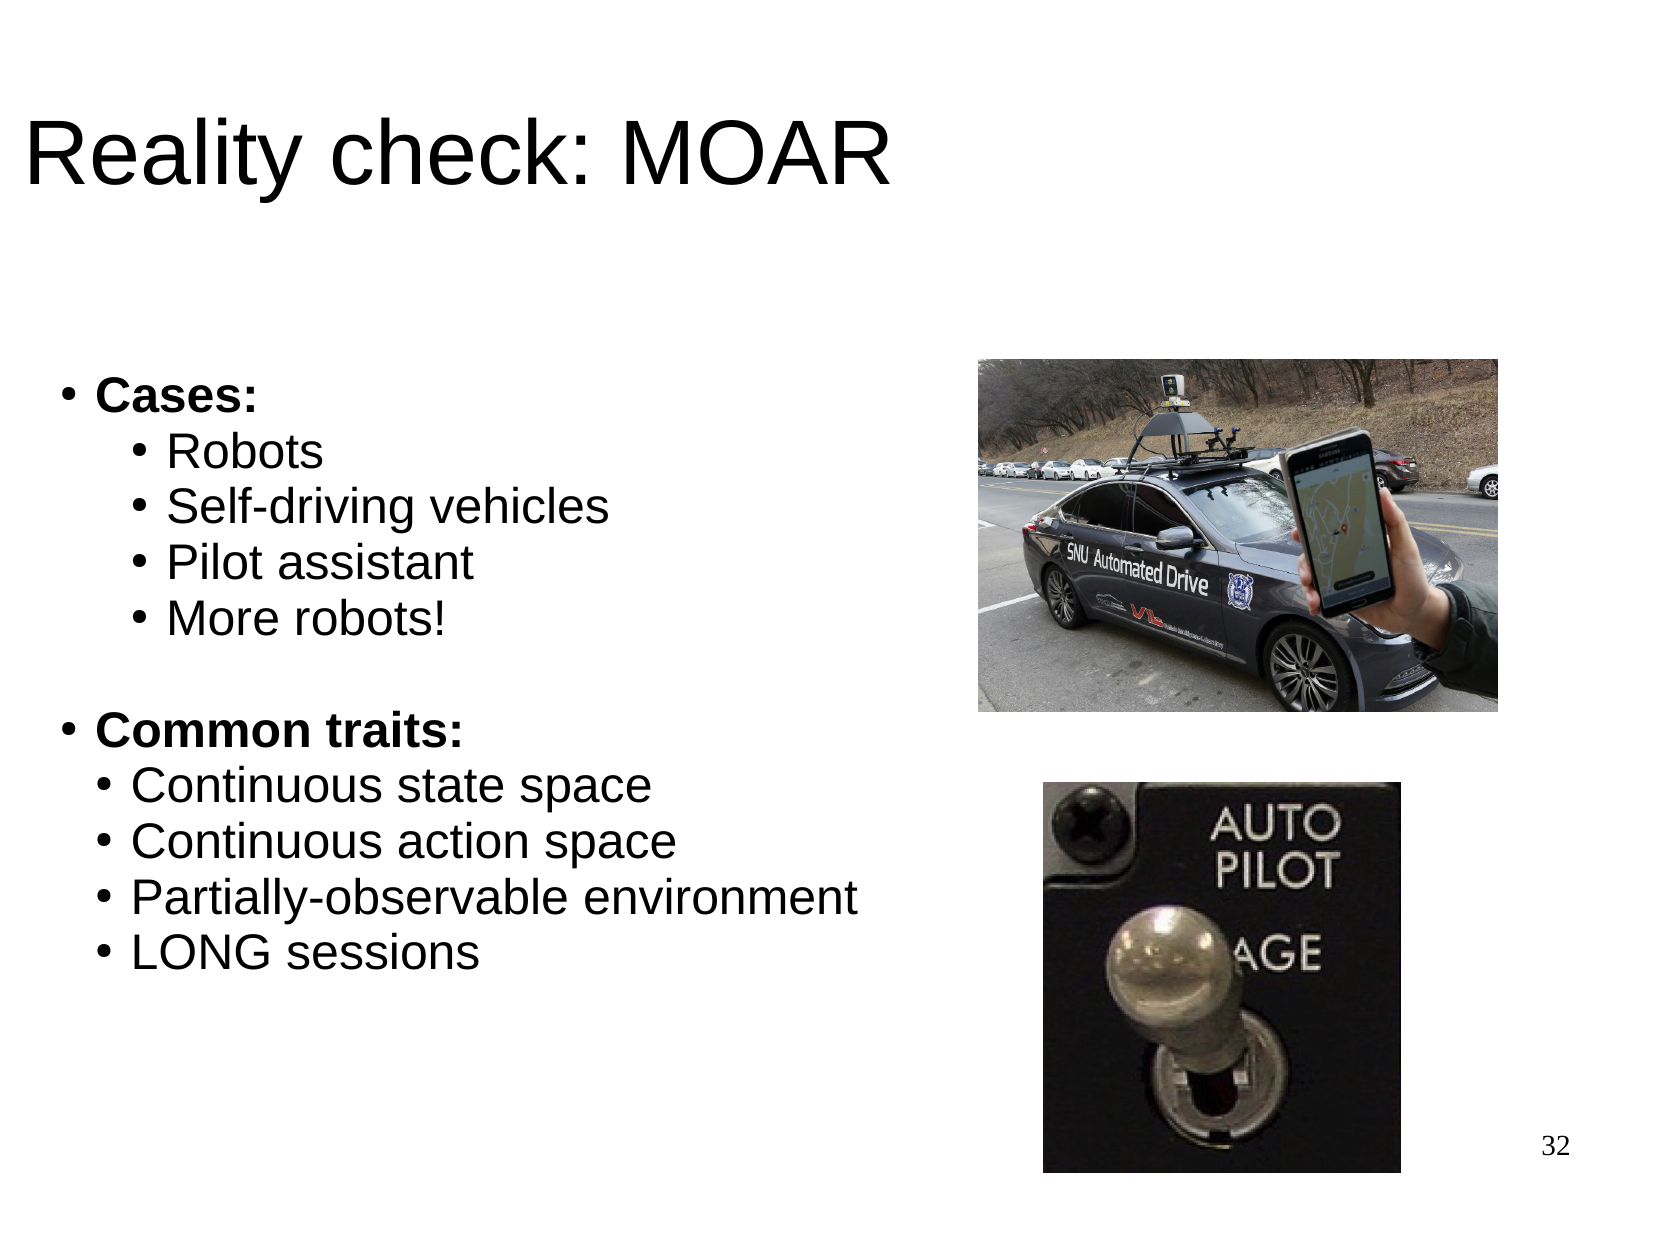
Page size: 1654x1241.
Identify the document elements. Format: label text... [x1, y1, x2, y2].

picture [1237, 359, 1498, 712]
picture [1043, 782, 1401, 1173]
title Reality check: MOAR [23, 49, 1512, 257]
text_box Cases: Robots Self-driving vehicles Pilot assistant More robots! Common traits: Continuous state space Continuous action space Partially-observable environment LONG sessions [45, 359, 1237, 1051]
